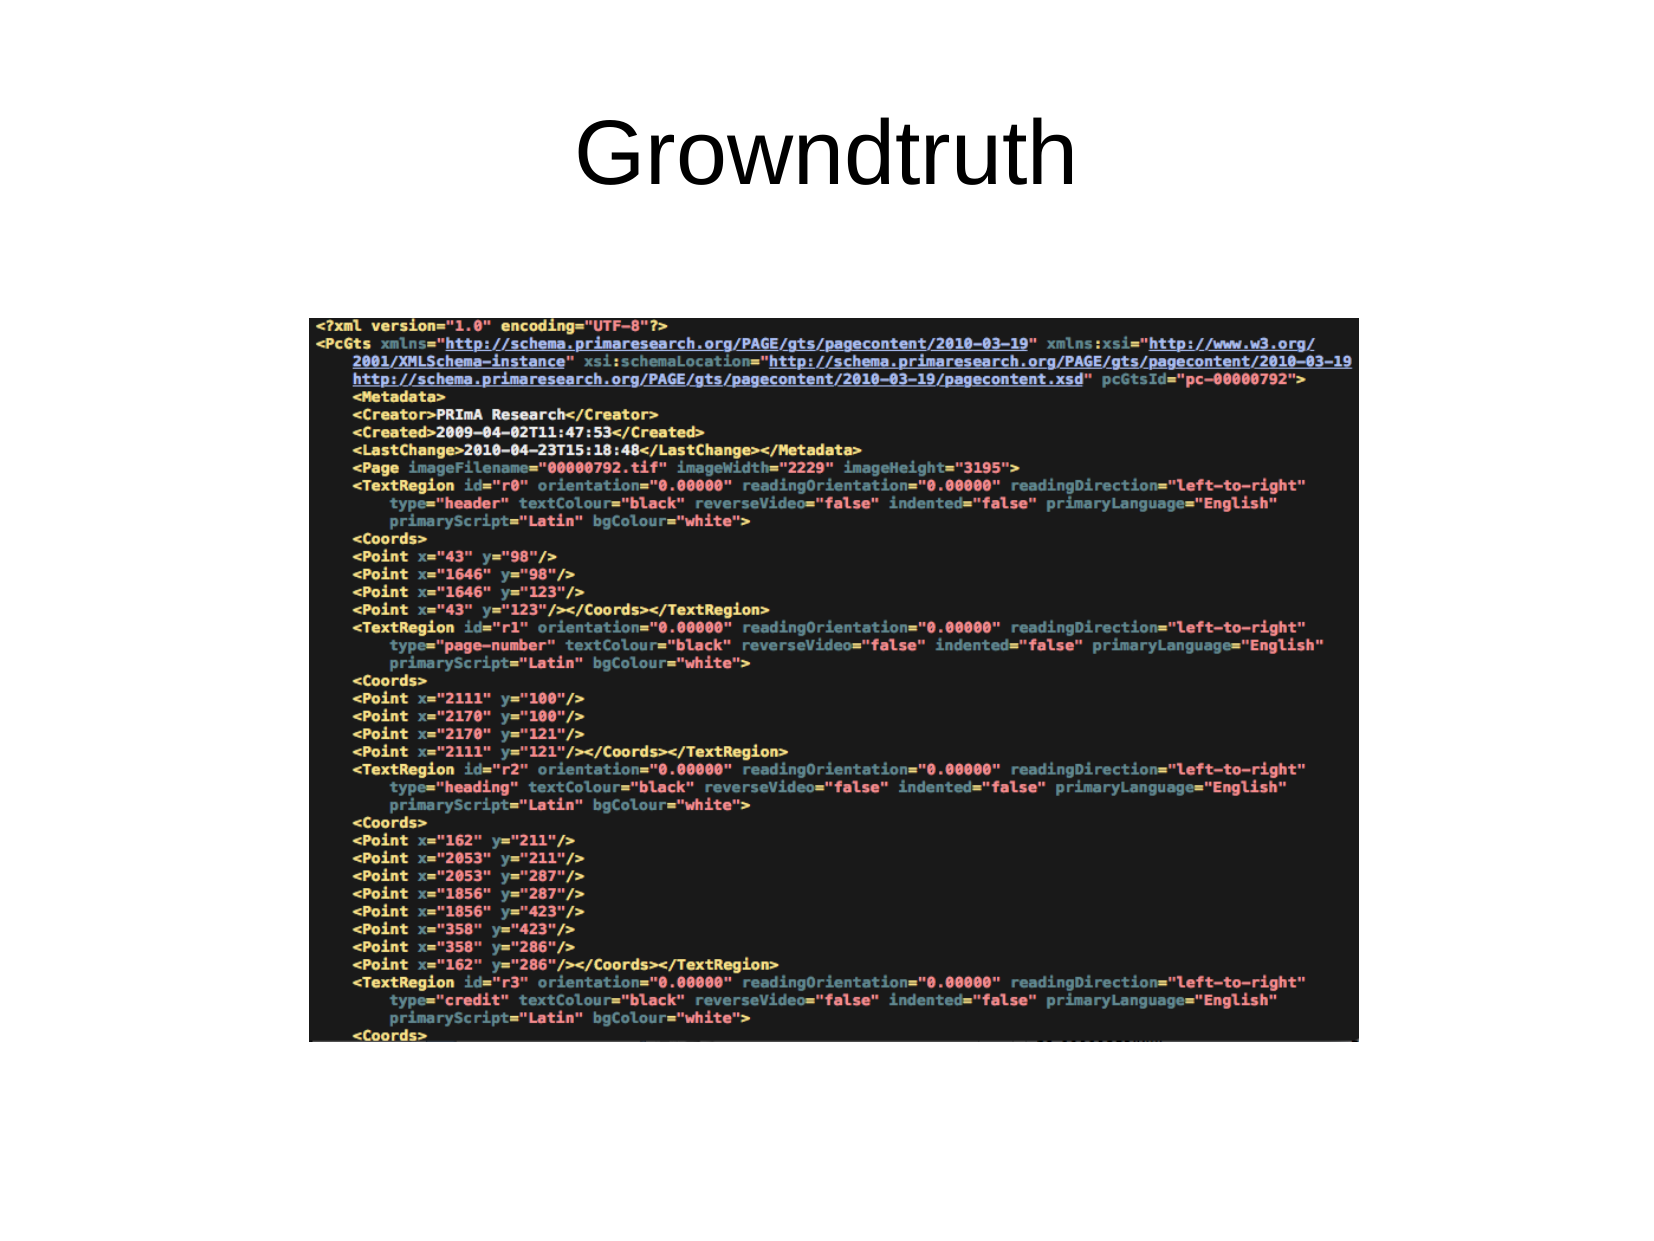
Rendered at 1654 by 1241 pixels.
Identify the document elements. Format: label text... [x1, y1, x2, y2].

title Growndtruth [82, 49, 1571, 257]
picture [309, 318, 1359, 1042]
